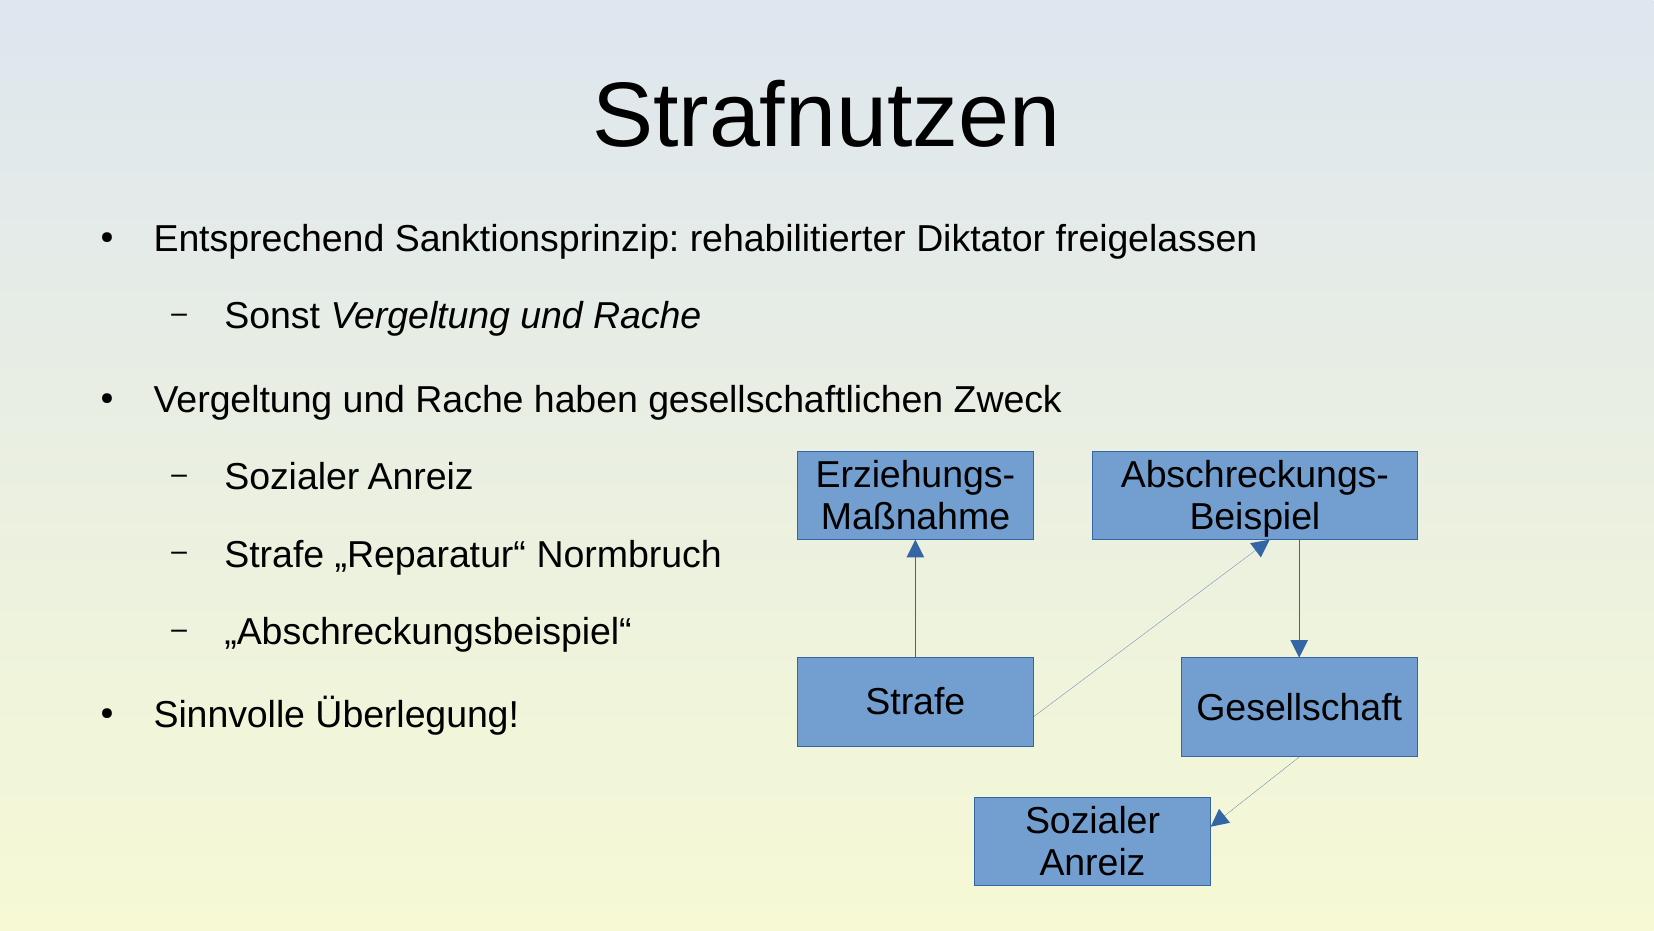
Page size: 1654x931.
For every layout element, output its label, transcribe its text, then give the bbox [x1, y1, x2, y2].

text_box Abschreckungs-Beispiel [1092, 451, 1418, 540]
text_box Gesellschaft [1181, 657, 1418, 757]
text_box Erziehungs-Maßnahme [797, 451, 1034, 540]
text_box Strafe [797, 657, 1034, 747]
title Strafnutzen [82, 37, 1571, 193]
list Entsprechend Sanktionsprinzip: rehabilitierter Diktator freigelassen Sonst Vergeltung und Rache Vergeltung und Rache haben gesellschaftlichen Zweck Sozialer Anreiz Strafe „Reparatur“ Normbruch „Abschreckungsbeispiel“ Sinnvolle Überlegung! [82, 217, 1571, 758]
text_box Sozialer Anreiz [974, 797, 1211, 886]
